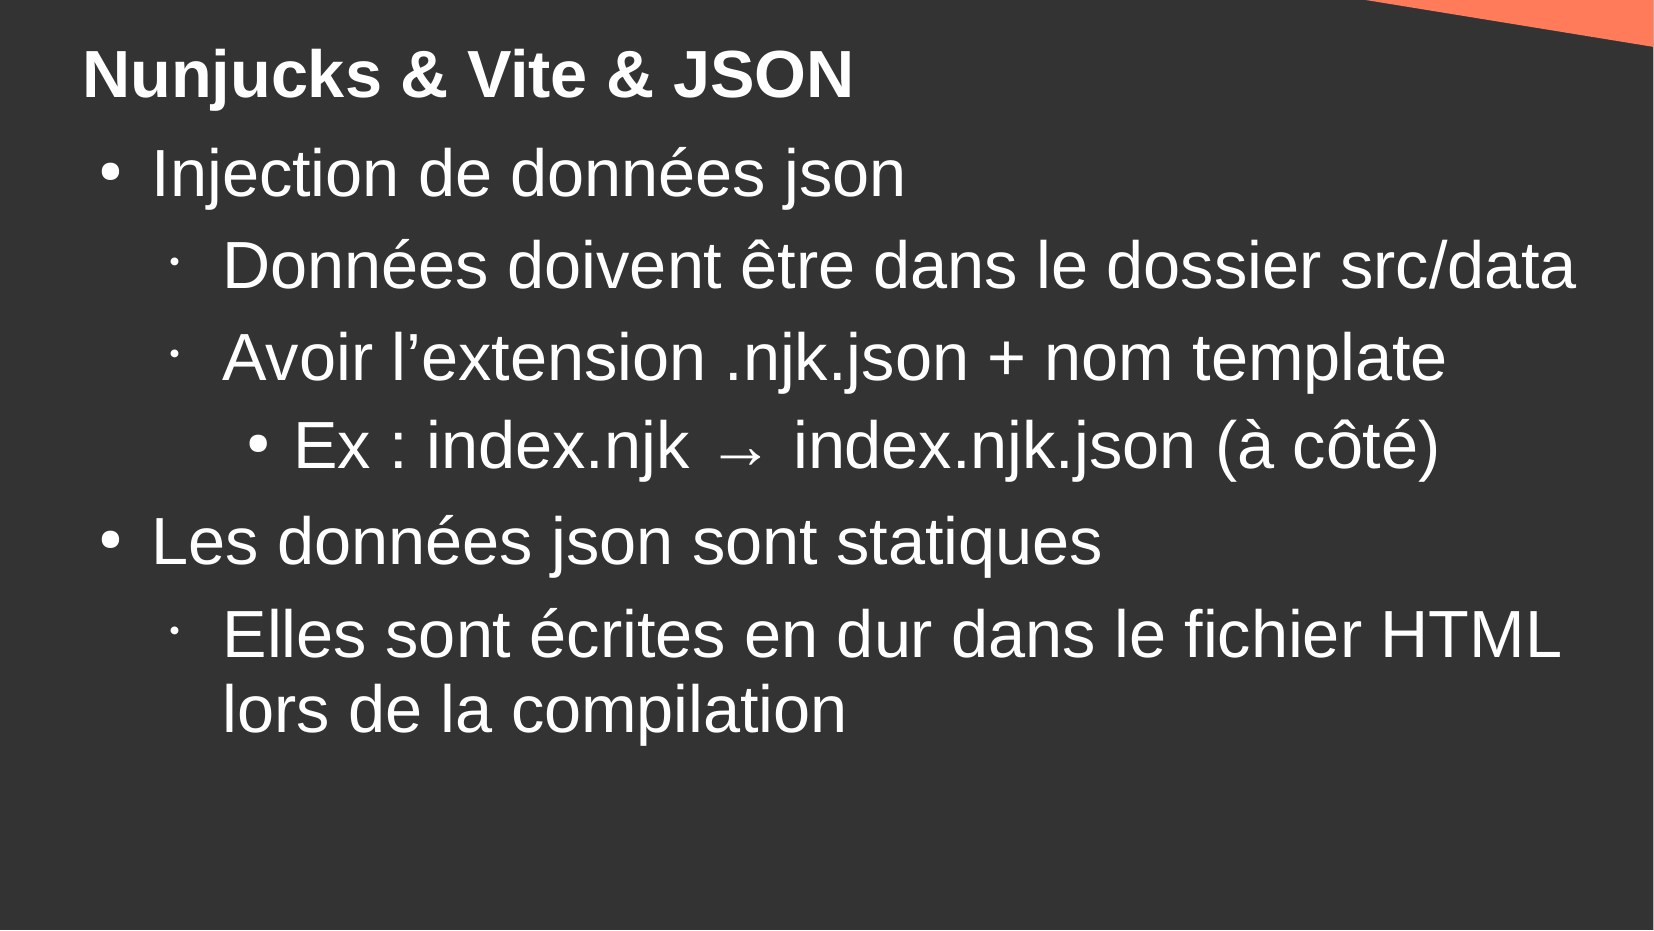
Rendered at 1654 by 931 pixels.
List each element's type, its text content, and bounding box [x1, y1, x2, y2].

list Injection de données json Données doivent être dans le dossier src/data Avoir l’extension .njk.json + nom template Ex : index.njk → index.njk.json (à côté) Les données json sont statiques Elles sont écrites en dur dans le fichier HTML lors de la compilation [80, 135, 1620, 886]
title Nunjucks & Vite & JSON [82, 37, 1571, 112]
text_box [1365, 0, 1654, 47]
